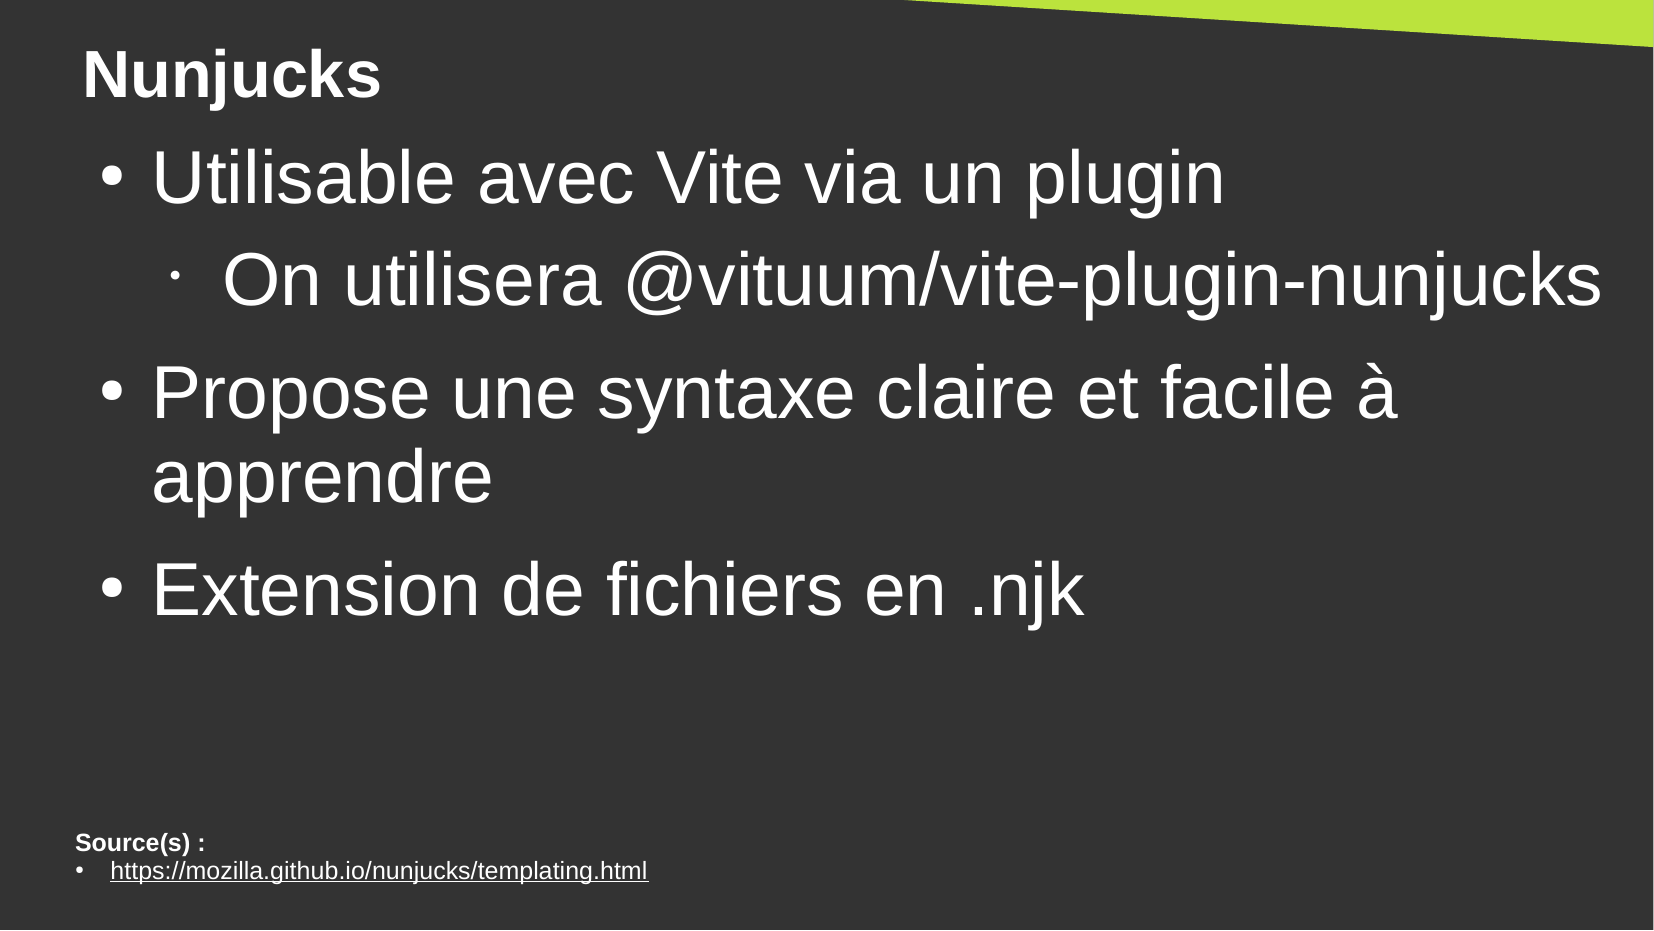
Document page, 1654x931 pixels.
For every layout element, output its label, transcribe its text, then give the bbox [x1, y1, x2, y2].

text_box [904, 0, 1654, 48]
list Utilisable avec Vite via un plugin On utilisera @vituum/vite-plugin-nunjucks Propose une syntaxe claire et facile à apprendre Extension de fichiers en .njk [80, 135, 1619, 650]
title Nunjucks [82, 37, 1571, 112]
text_box Source(s) : https://mozilla.github.io/nunjucks/templating.html [60, 821, 1546, 931]
